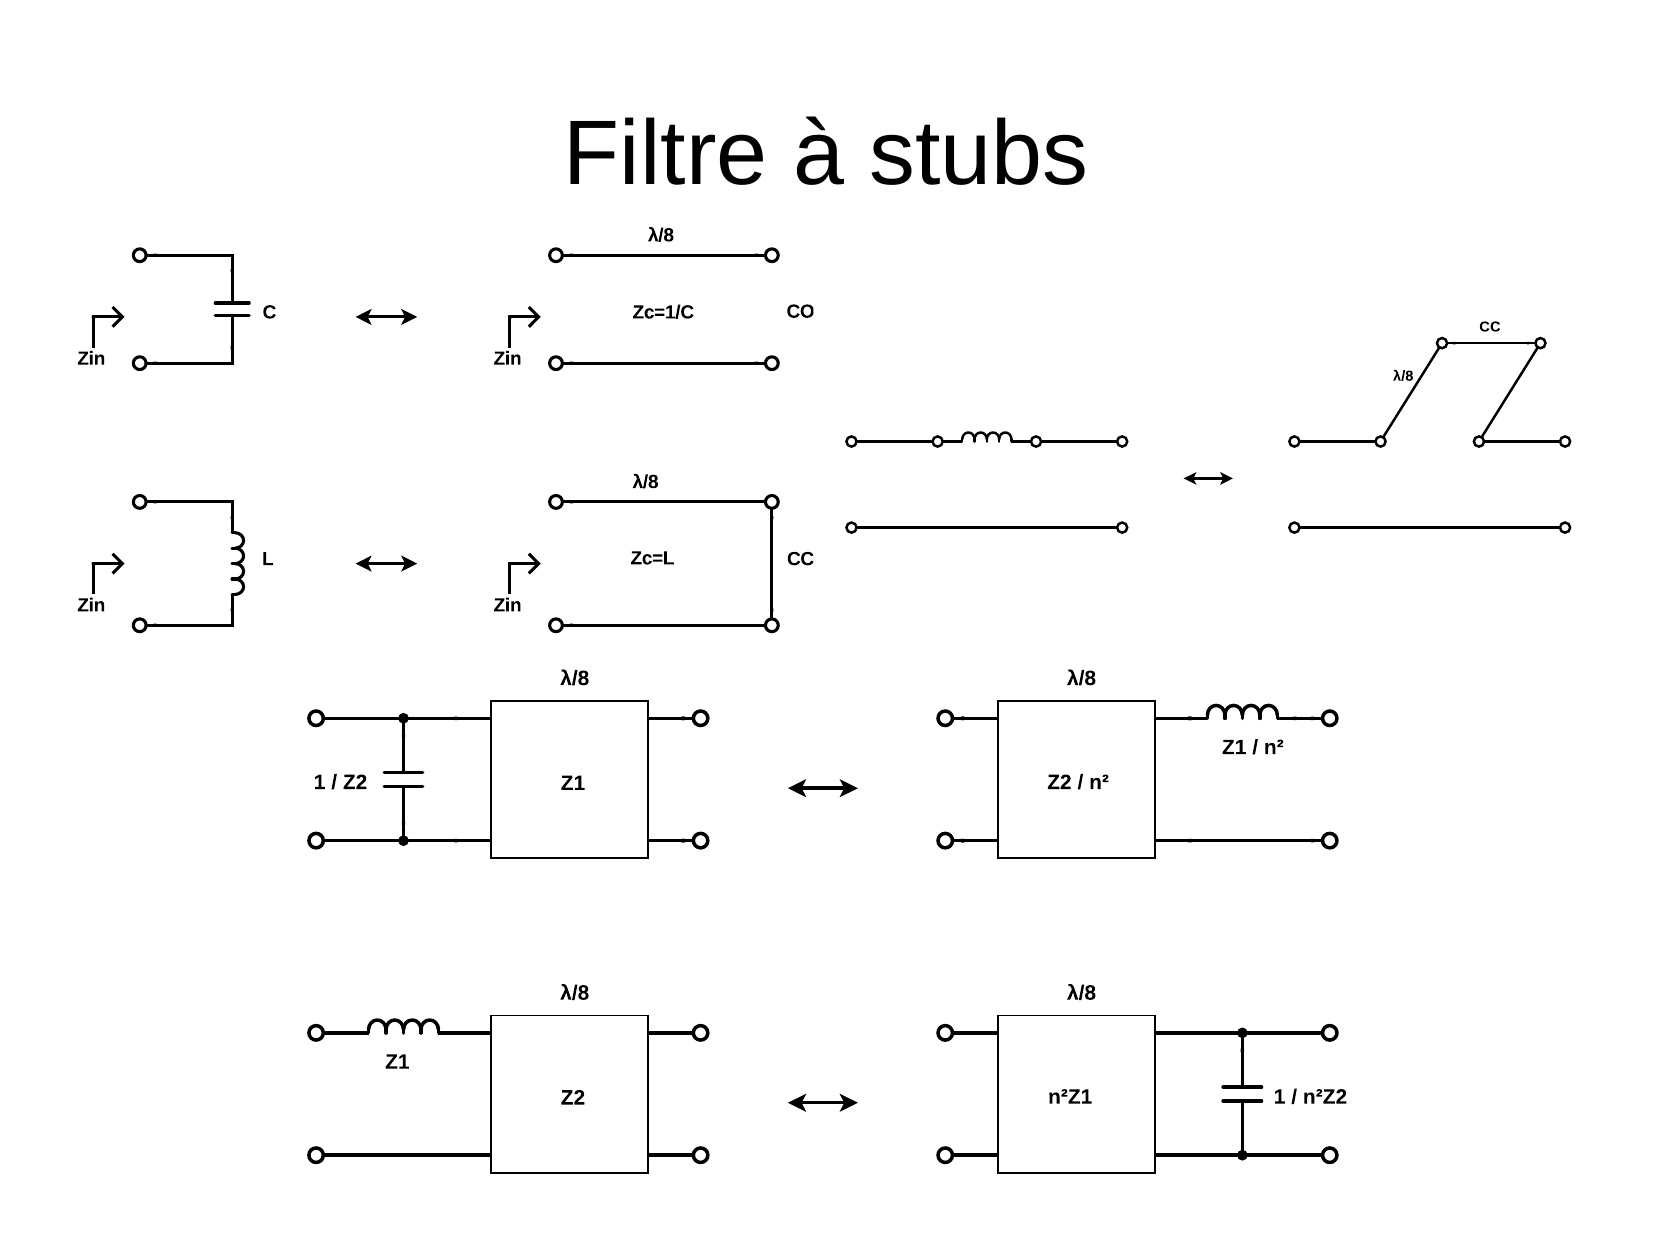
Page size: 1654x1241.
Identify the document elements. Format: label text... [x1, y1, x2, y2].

picture [77, 224, 814, 634]
title Filtre à stubs [82, 49, 1571, 257]
picture [307, 665, 1347, 1174]
picture [845, 318, 1572, 534]
